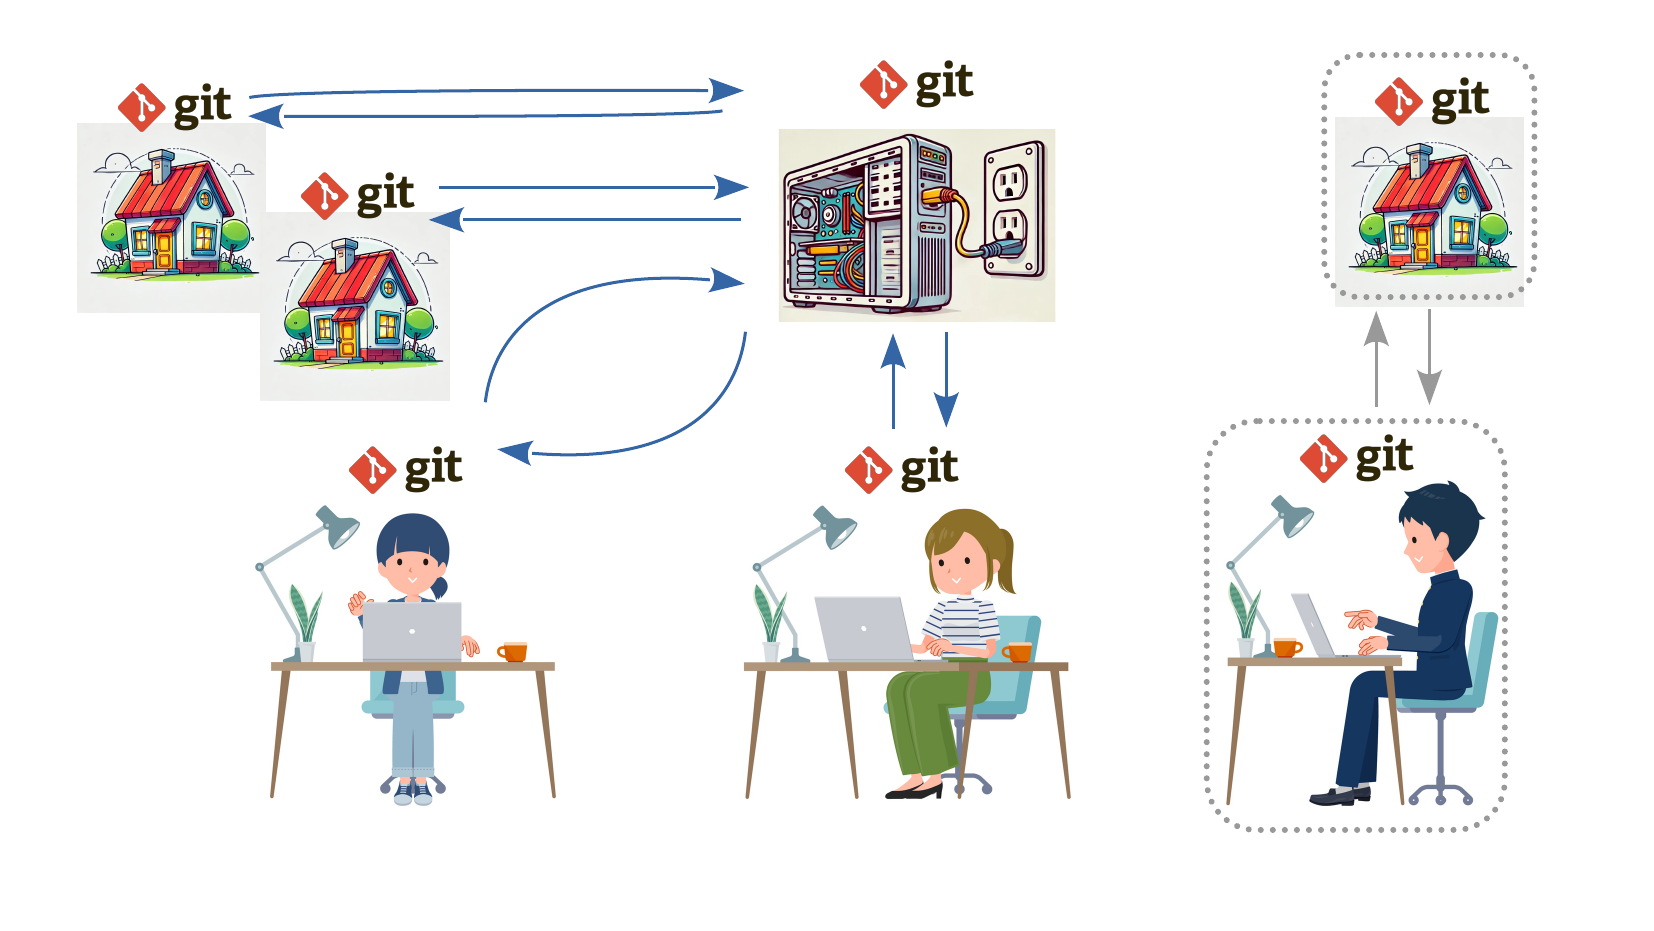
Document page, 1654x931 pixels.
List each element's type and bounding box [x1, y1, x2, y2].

picture [161, 446, 628, 868]
picture [778, 129, 1056, 322]
picture [695, 446, 1105, 832]
picture [860, 60, 974, 109]
picture [1182, 433, 1515, 830]
picture [1335, 77, 1524, 307]
picture [77, 83, 450, 401]
